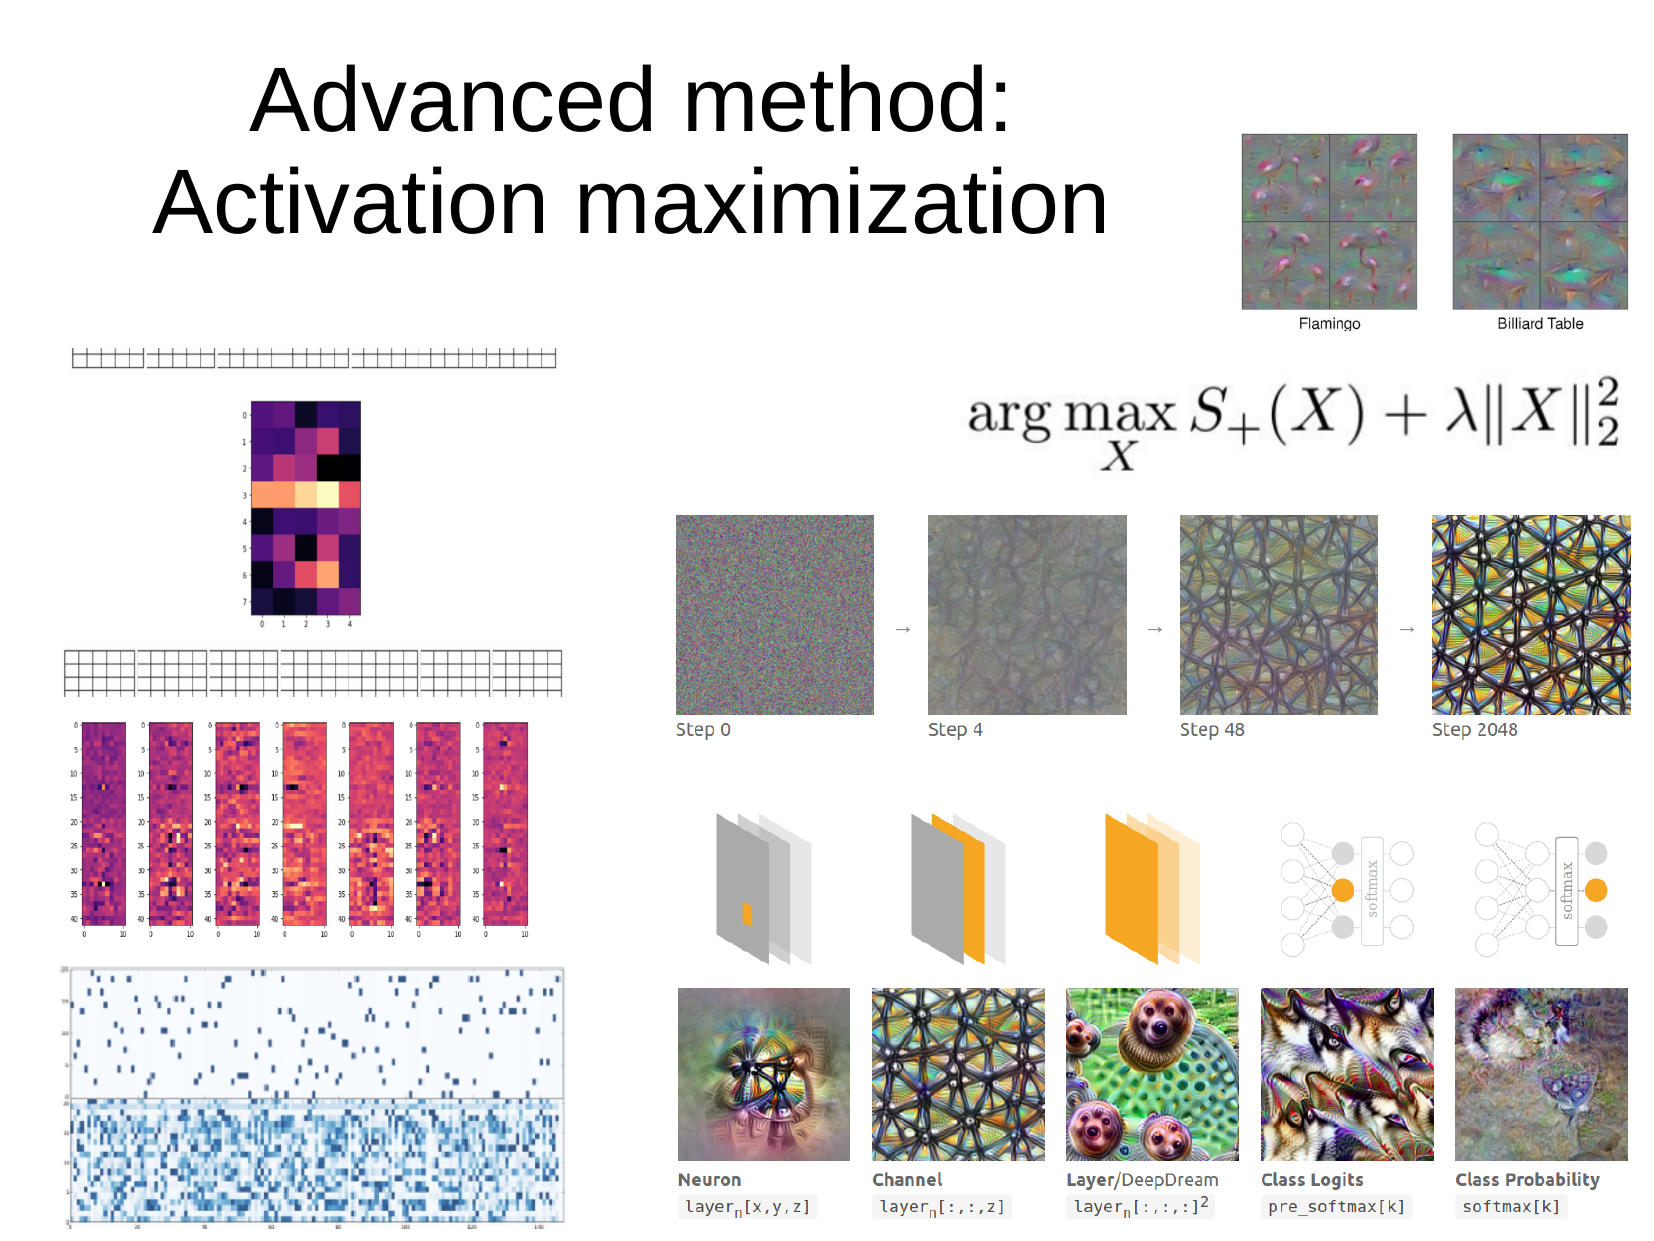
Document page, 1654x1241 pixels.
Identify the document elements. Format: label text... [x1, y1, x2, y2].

picture [661, 508, 1654, 745]
picture [956, 366, 1654, 490]
picture [59, 643, 565, 697]
title Advanced method: Activation maximization [23, 47, 1241, 255]
picture [67, 716, 537, 947]
picture [59, 958, 567, 1229]
picture [1240, 133, 1642, 331]
picture [67, 348, 559, 375]
picture [661, 804, 1642, 1229]
picture [239, 399, 362, 630]
